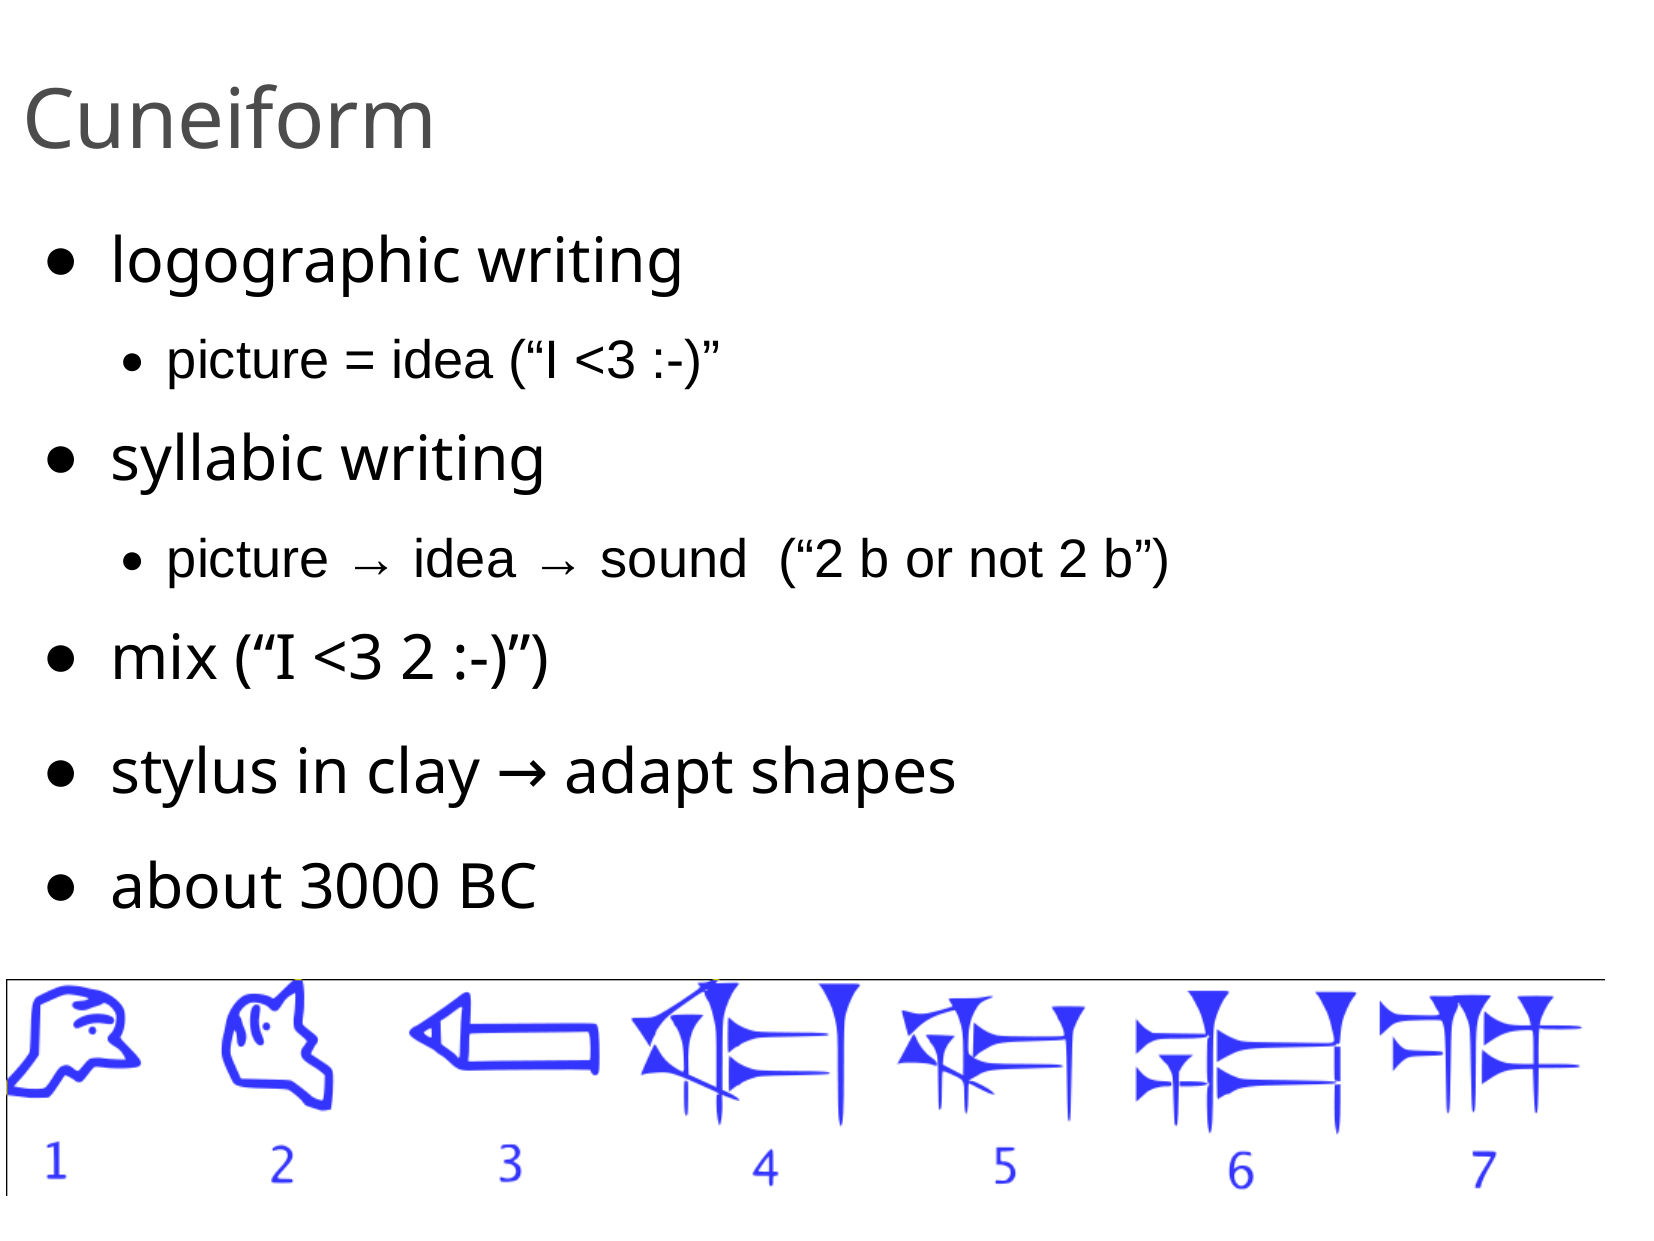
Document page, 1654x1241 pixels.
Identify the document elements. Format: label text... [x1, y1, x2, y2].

picture [6, 979, 1605, 1196]
list logographic writing picture = idea (“I <3 :-)” syllabic writing picture → idea → sound (“2 b or not 2 b”) mix (“I <3 2 :-)”) stylus in clay → adapt shapes about 3000 BC [25, 207, 1654, 935]
title Cuneiform [22, 26, 1654, 205]
